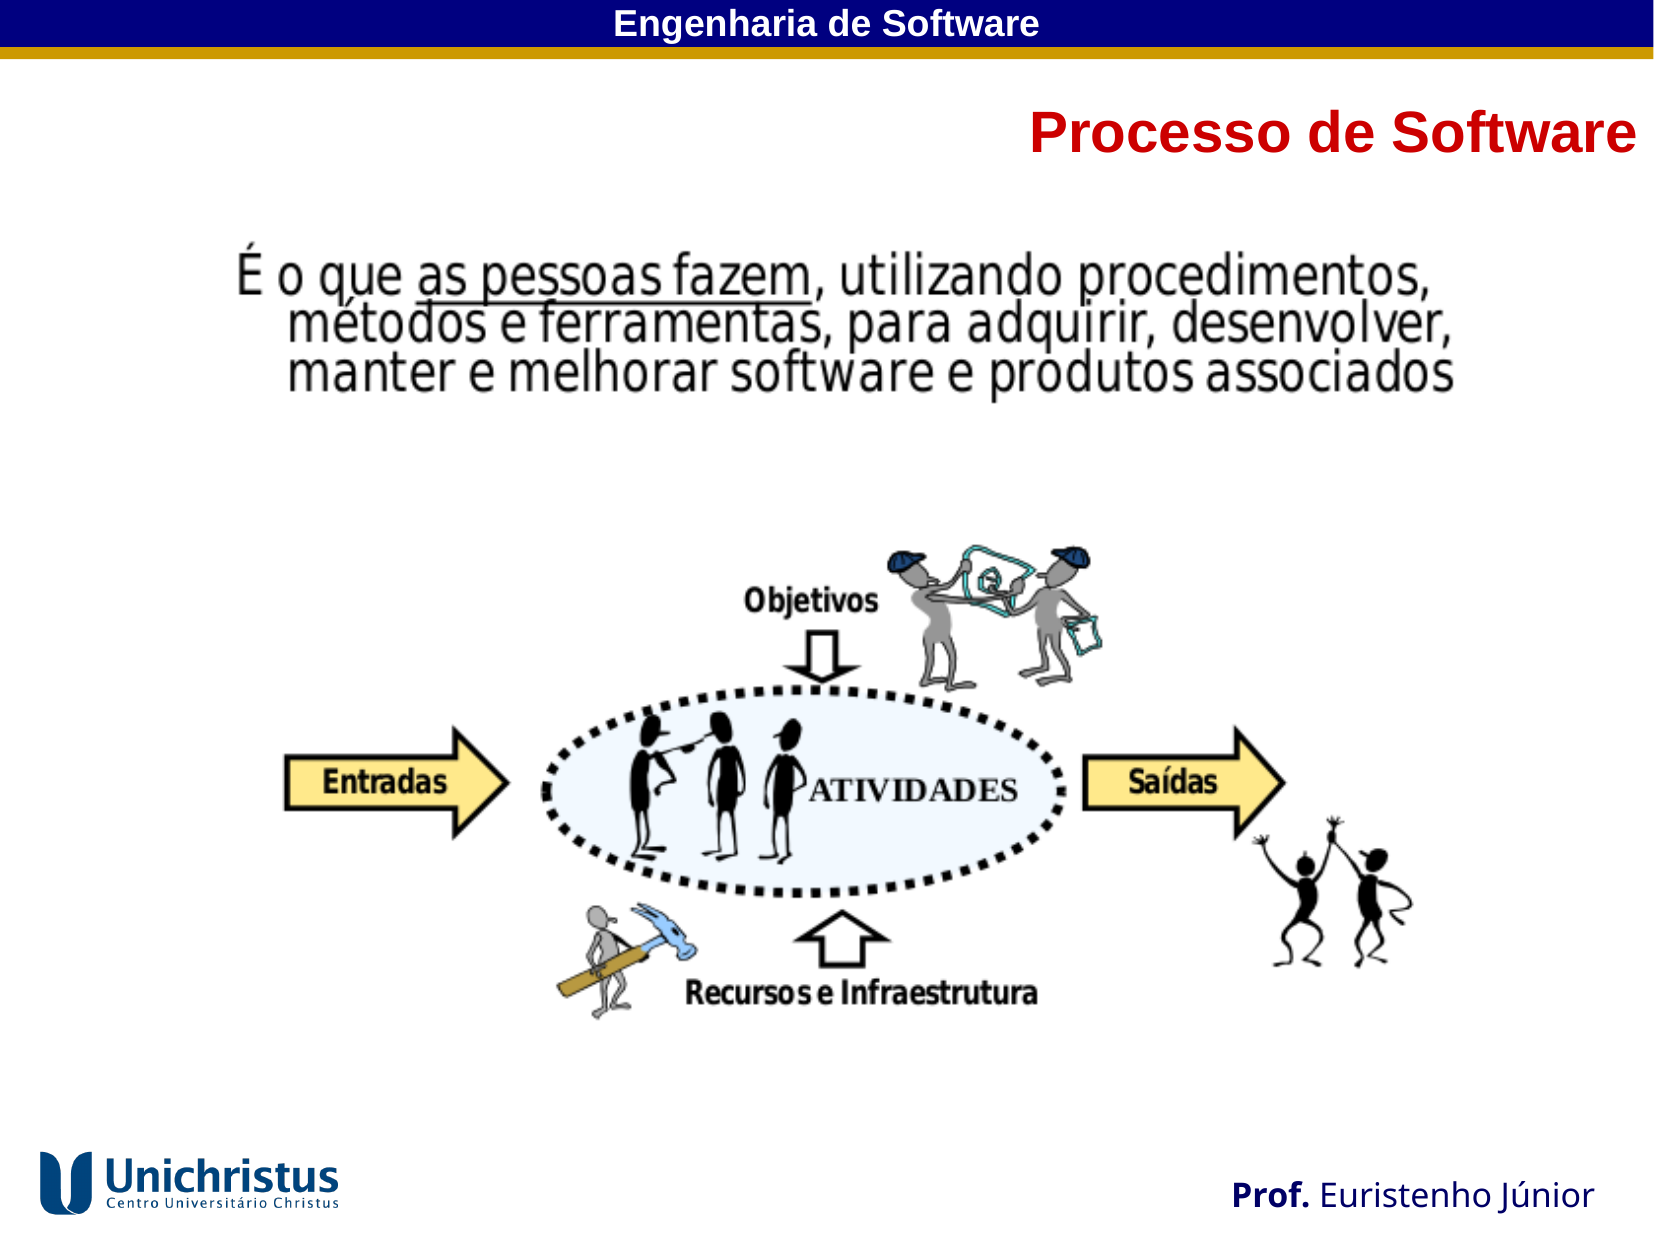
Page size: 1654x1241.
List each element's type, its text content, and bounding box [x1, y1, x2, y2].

text_box Prof. Euristenho Júnior [1216, 1163, 1654, 1224]
text_box [0, 47, 1654, 60]
text_box Engenharia de Software [0, 0, 1654, 47]
picture [35, 1148, 343, 1217]
text_box Processo de Software [1014, 92, 1654, 173]
picture [212, 230, 1477, 1052]
